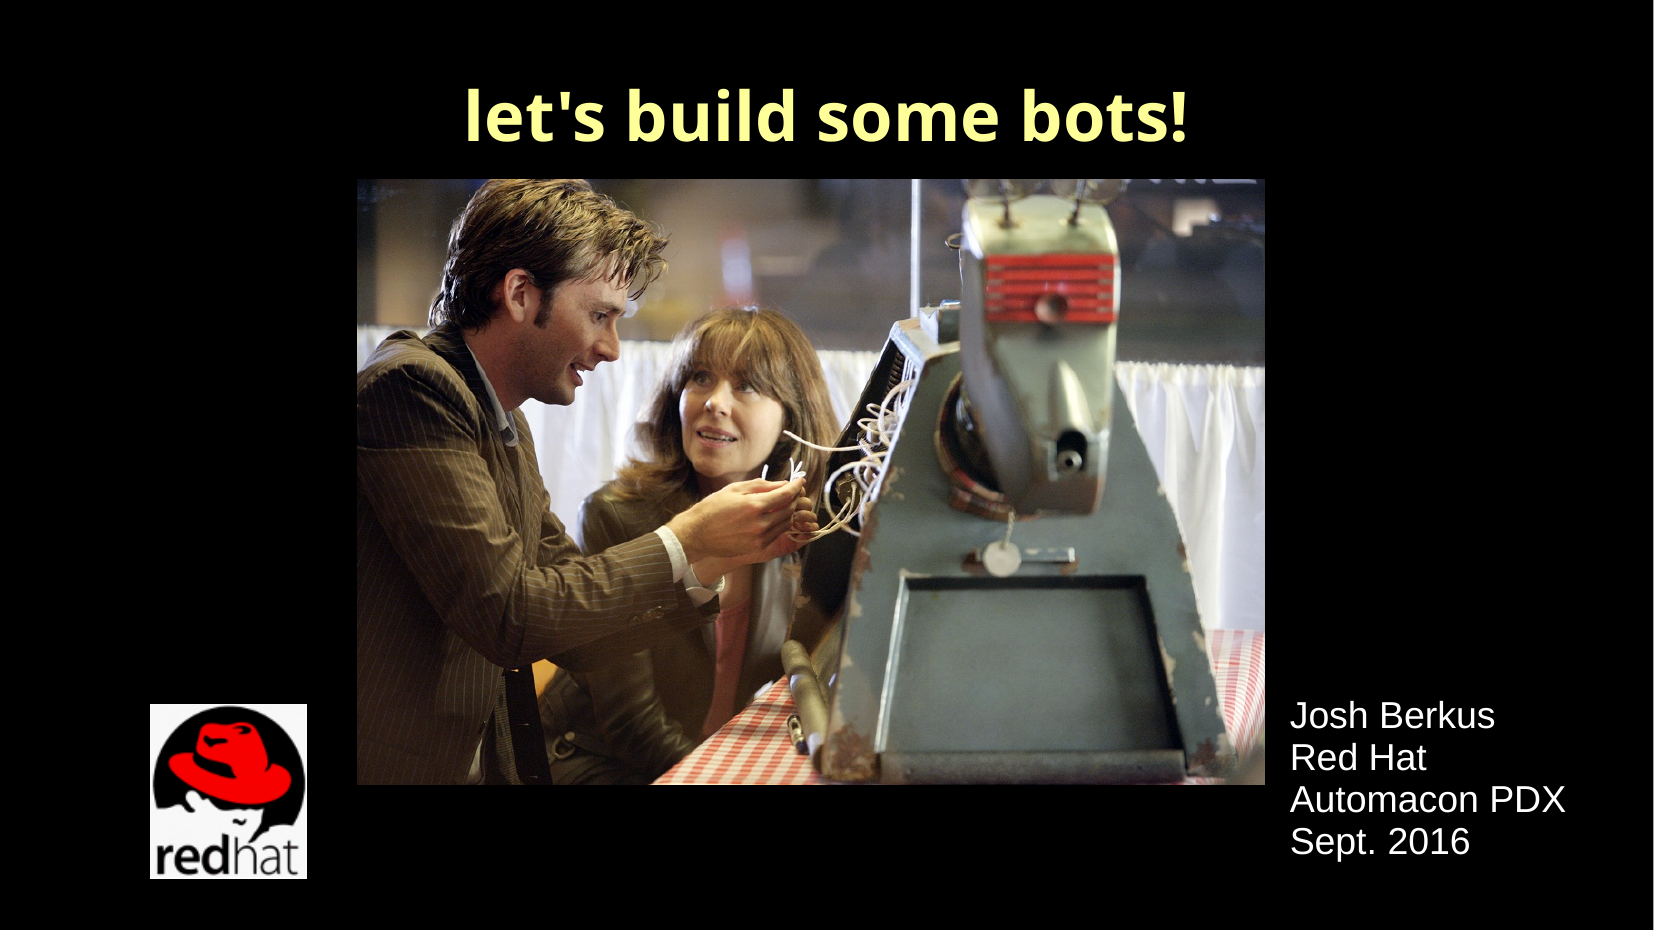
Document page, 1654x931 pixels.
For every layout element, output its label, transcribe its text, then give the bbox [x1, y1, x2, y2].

text_box Josh Berkus Red Hat Automacon PDX Sept. 2016 [1275, 687, 1651, 871]
picture [150, 704, 307, 879]
title let's build some bots! [82, 37, 1571, 193]
picture [357, 179, 1265, 785]
